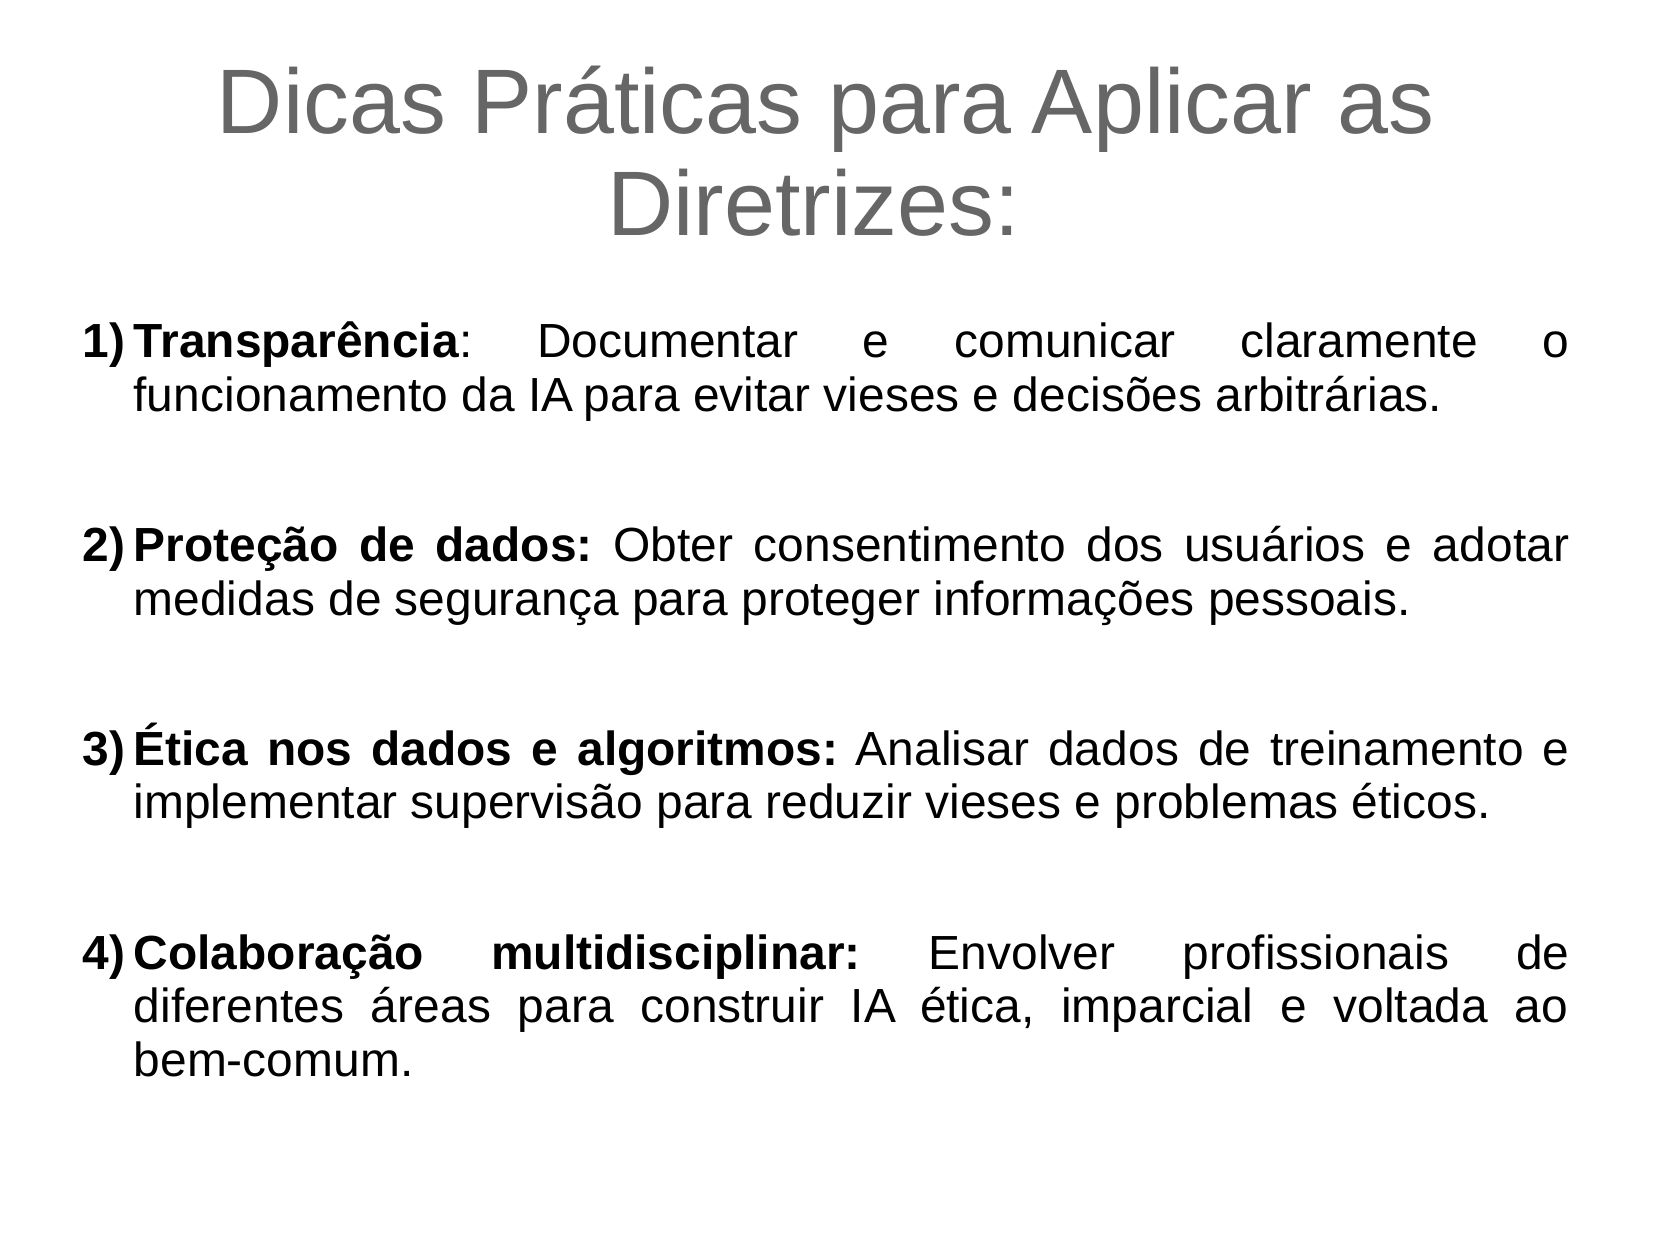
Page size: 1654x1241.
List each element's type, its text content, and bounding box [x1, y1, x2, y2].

list Transparência: Documentar e comunicar claramente o funcionamento da IA para evitar vieses e decisões arbitrárias. Proteção de dados: Obter consentimento dos usuários e adotar medidas de segurança para proteger informações pessoais. Ética nos dados e algoritmos: Analisar dados de treinamento e implementar supervisão para reduzir vieses e problemas éticos. Colaboração multidisciplinar: Envolver profissionais de diferentes áreas para construir IA ética, imparcial e voltada ao bem-comum. [82, 313, 1571, 1158]
title Dicas Práticas para Aplicar as Diretrizes: [82, 49, 1571, 257]
